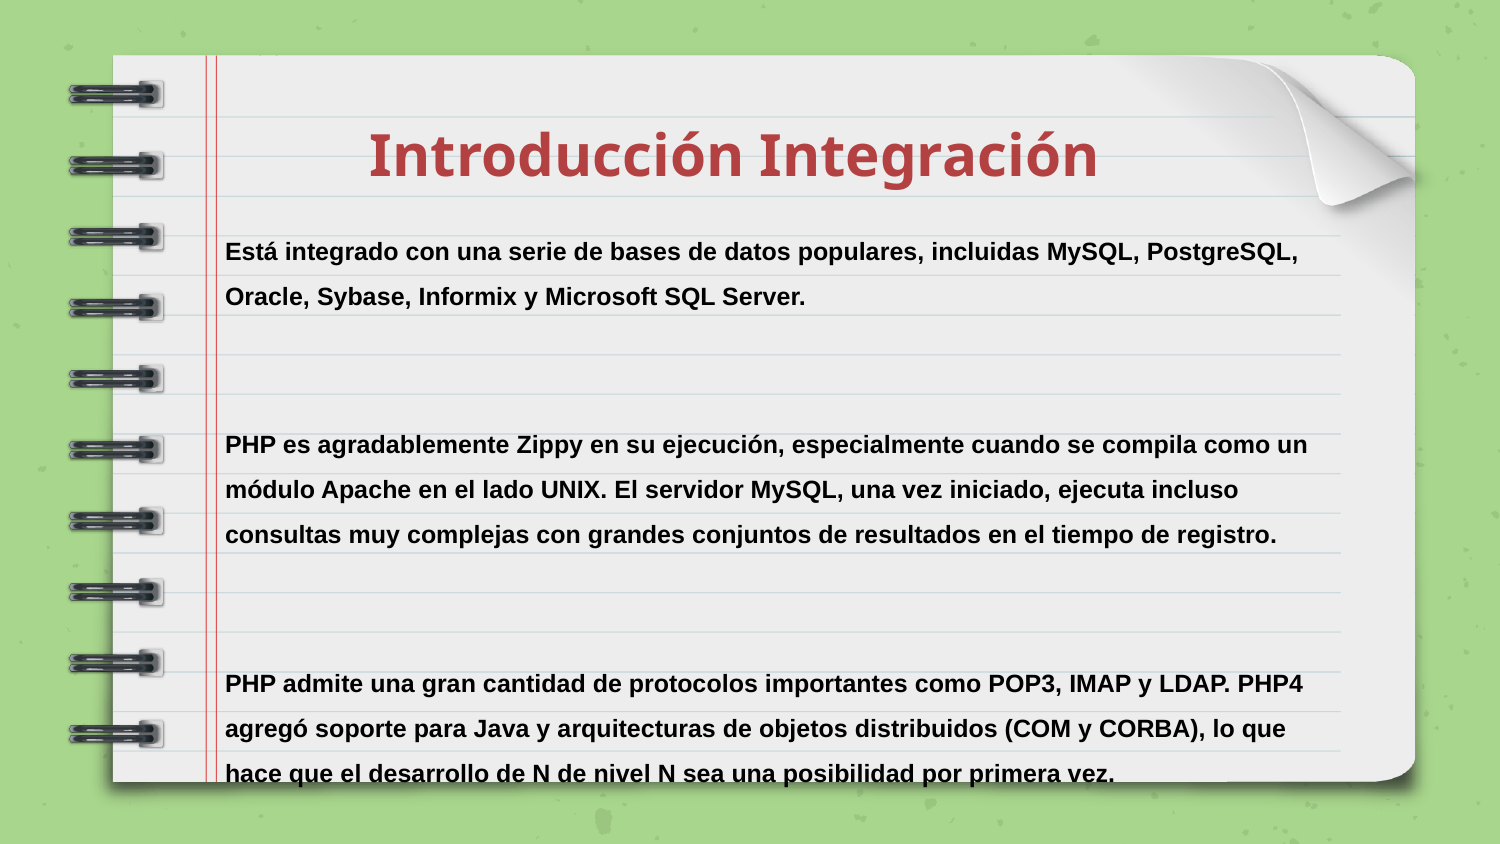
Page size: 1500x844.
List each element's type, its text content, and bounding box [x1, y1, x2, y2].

picture [63, 22, 1437, 822]
title Introducción Integración [301, 116, 1199, 205]
list Está integrado con una serie de bases de datos populares, incluidas MySQL, PostgreSQL, Oracle, Sybase, Informix y Microsoft SQL Server. PHP es agradablemente Zippy en su ejecución, especialmente cuando se compila como un módulo Apache en el lado UNIX. El servidor MySQL, una vez iniciado, ejecuta incluso consultas muy complejas con grandes conjuntos de resultados en el tiempo de registro. PHP admite una gran cantidad de protocolos importantes como POP3, IMAP y LDAP. PHP4 agregó soporte para Java y arquitecturas de objetos distribuidos (COM y CORBA), lo que hace que el desarrollo de N de nivel N sea una posibilidad por primera vez. [225, 205, 1351, 788]
